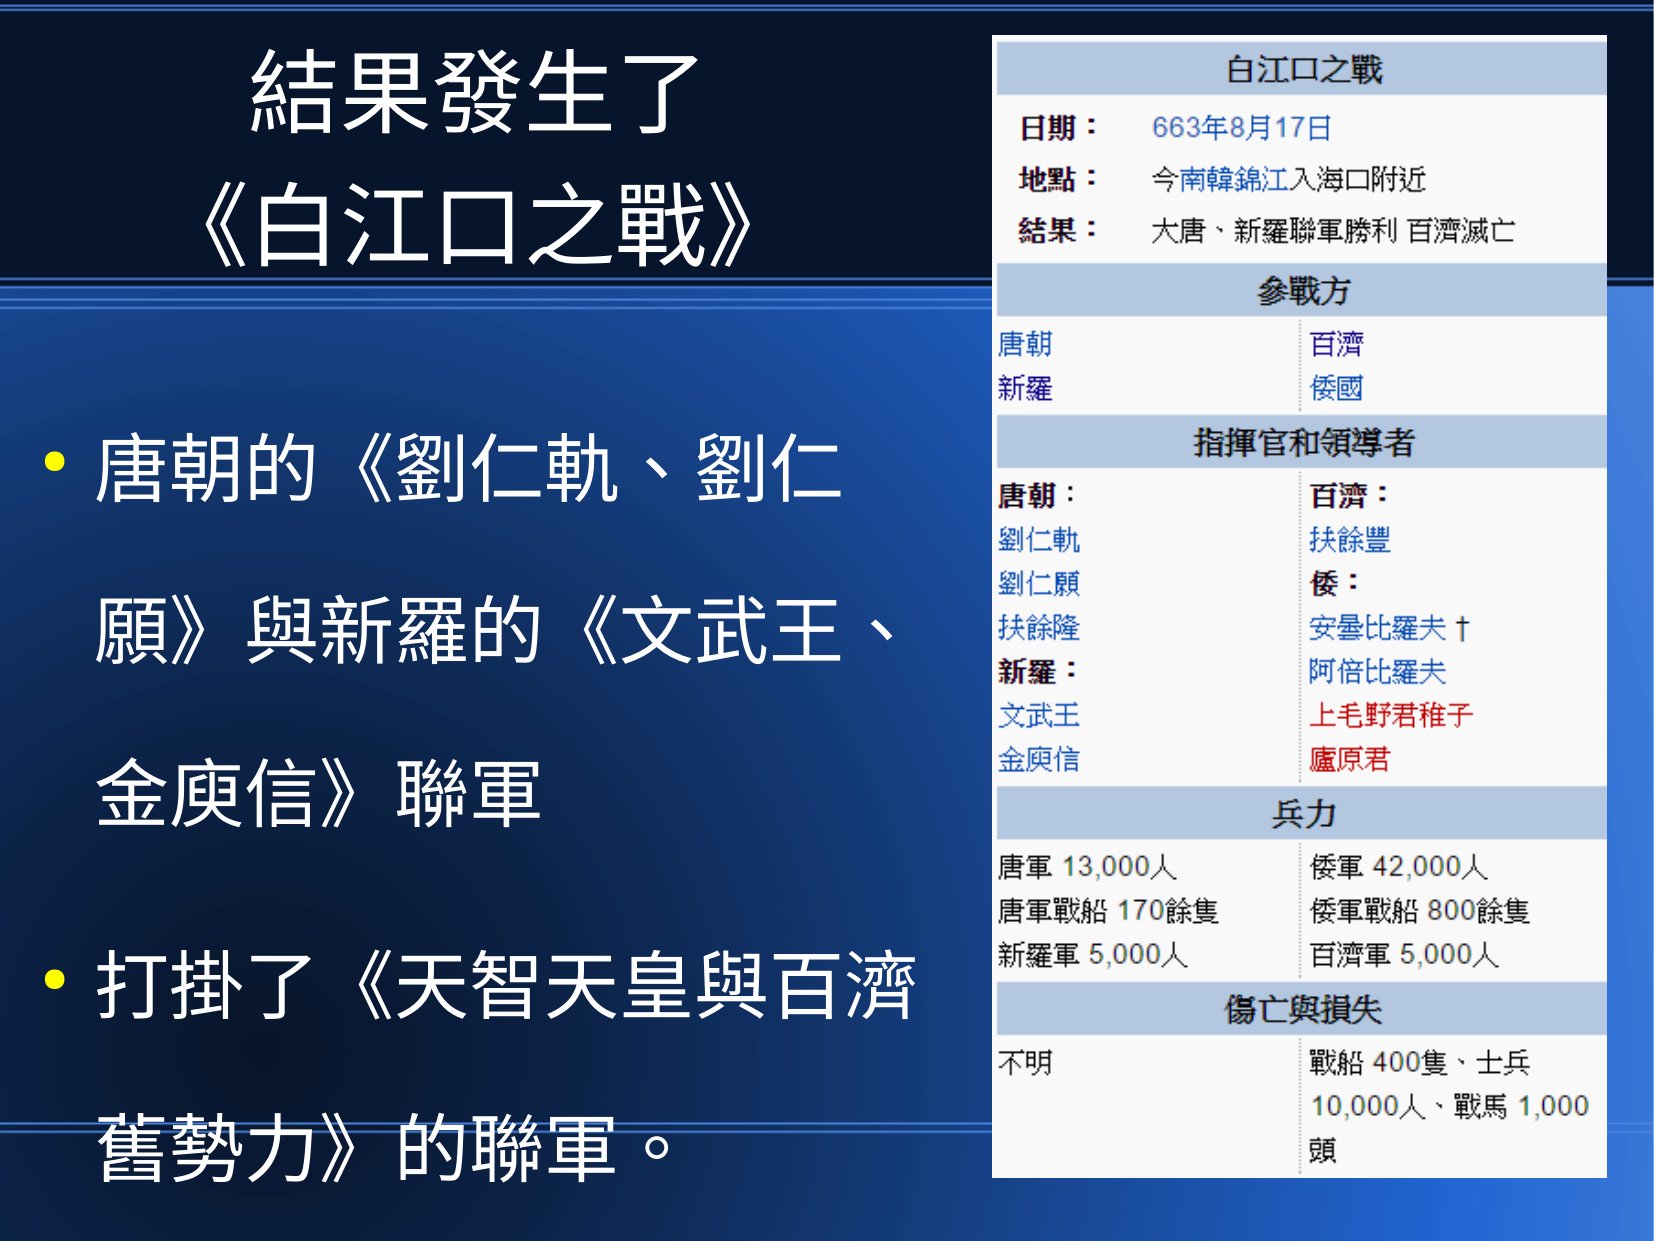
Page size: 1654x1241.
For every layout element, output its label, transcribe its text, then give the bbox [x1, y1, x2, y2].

title 結果發生了 《白江口之戰》 [82, 42, 875, 264]
list 唐朝的《劉仁軌、劉仁願》與新羅的《文武王、金庾信》聯軍 打掛了《天智天皇與百濟舊勢力》的聯軍。 [23, 355, 934, 1241]
picture [0, 0, 1654, 1241]
